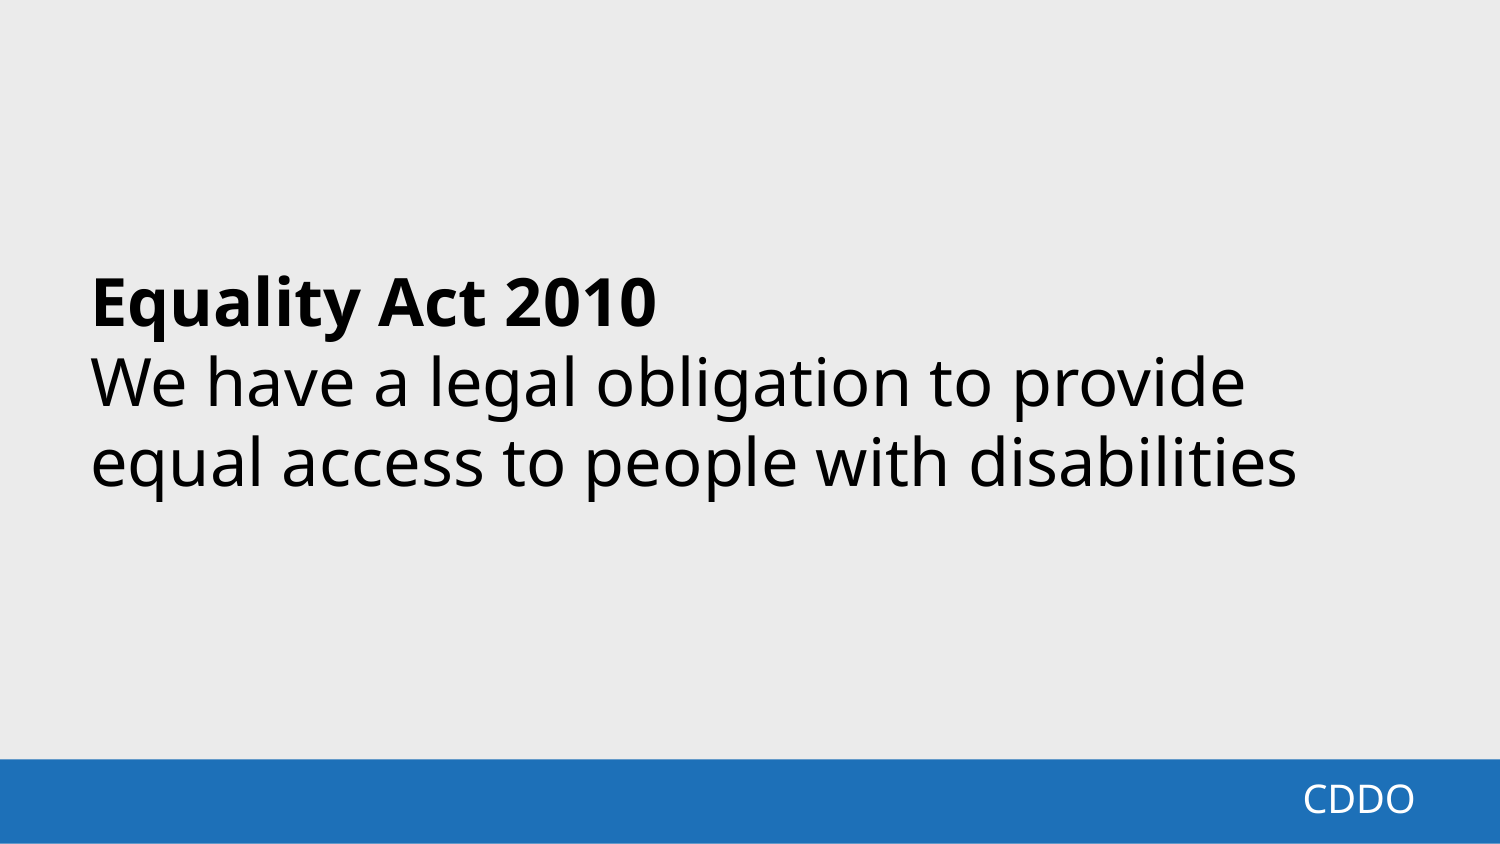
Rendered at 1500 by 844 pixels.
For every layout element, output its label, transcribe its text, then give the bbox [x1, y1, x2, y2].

text_box Equality Act 2010 We have a legal obligation to provide equal access to people with disabilities [87, 0, 1416, 760]
